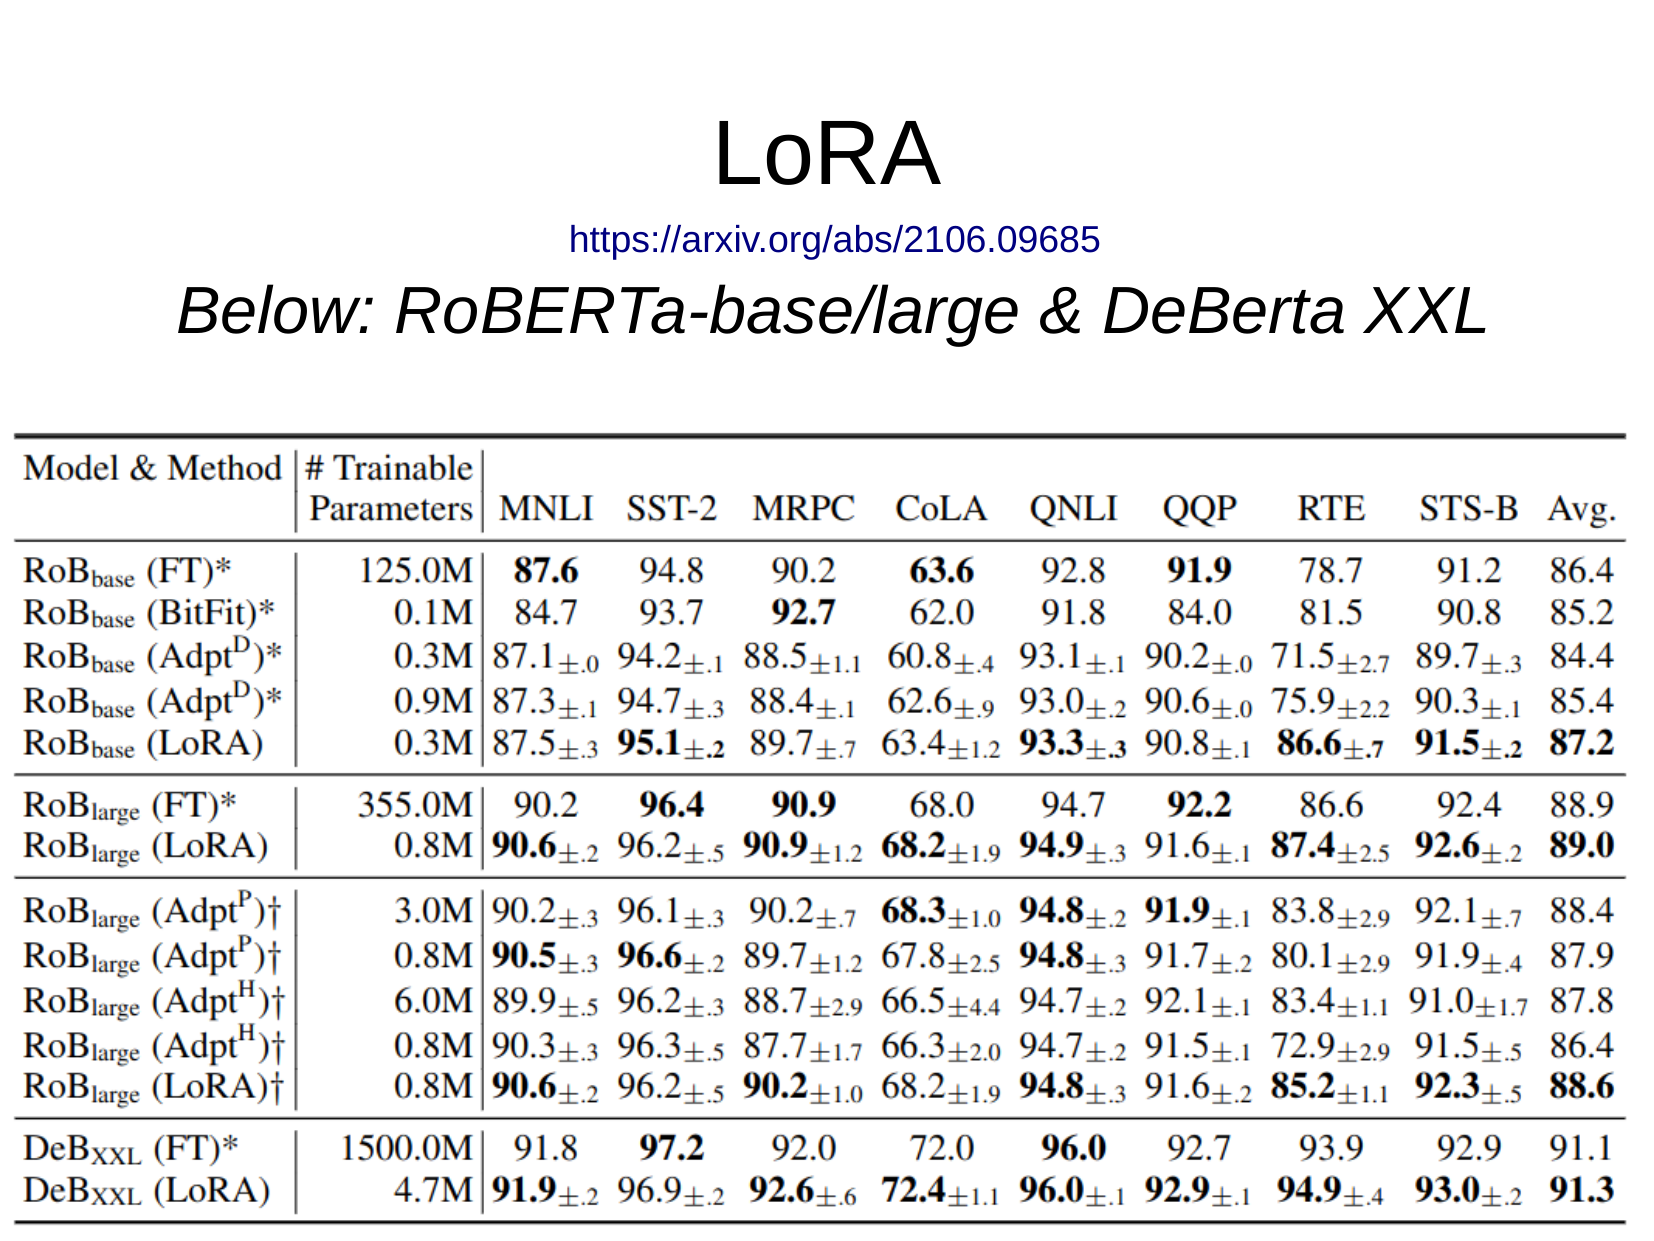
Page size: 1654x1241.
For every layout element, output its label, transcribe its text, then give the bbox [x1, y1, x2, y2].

text_box https://arxiv.org/abs/2106.09685 [554, 211, 1116, 269]
subtitle Below: RoBERTa-base/large & DeBerta XXL [90, 246, 1579, 375]
title LoRA [82, 49, 1571, 257]
picture [5, 421, 1654, 1241]
